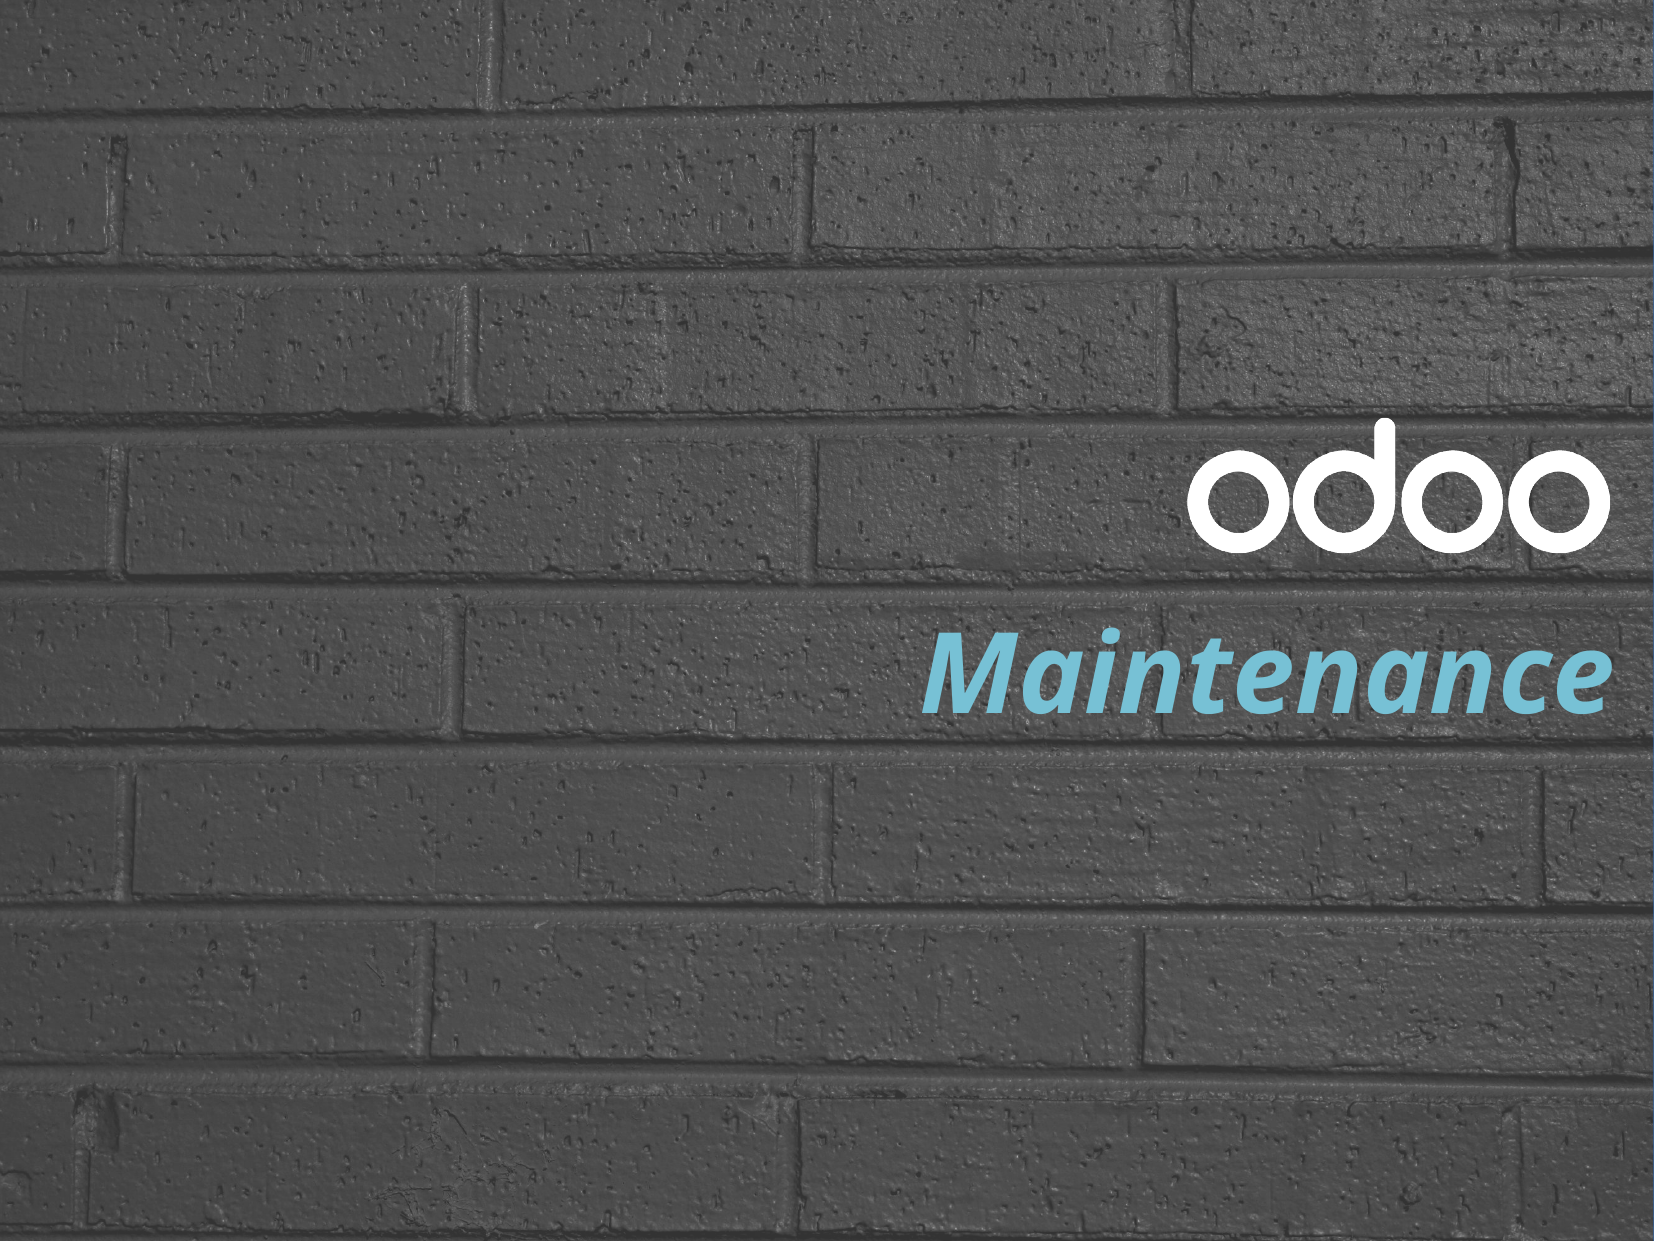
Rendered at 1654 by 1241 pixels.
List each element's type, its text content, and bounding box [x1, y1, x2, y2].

picture [0, 0, 1654, 1241]
text_box Maintenance [35, 562, 1630, 845]
